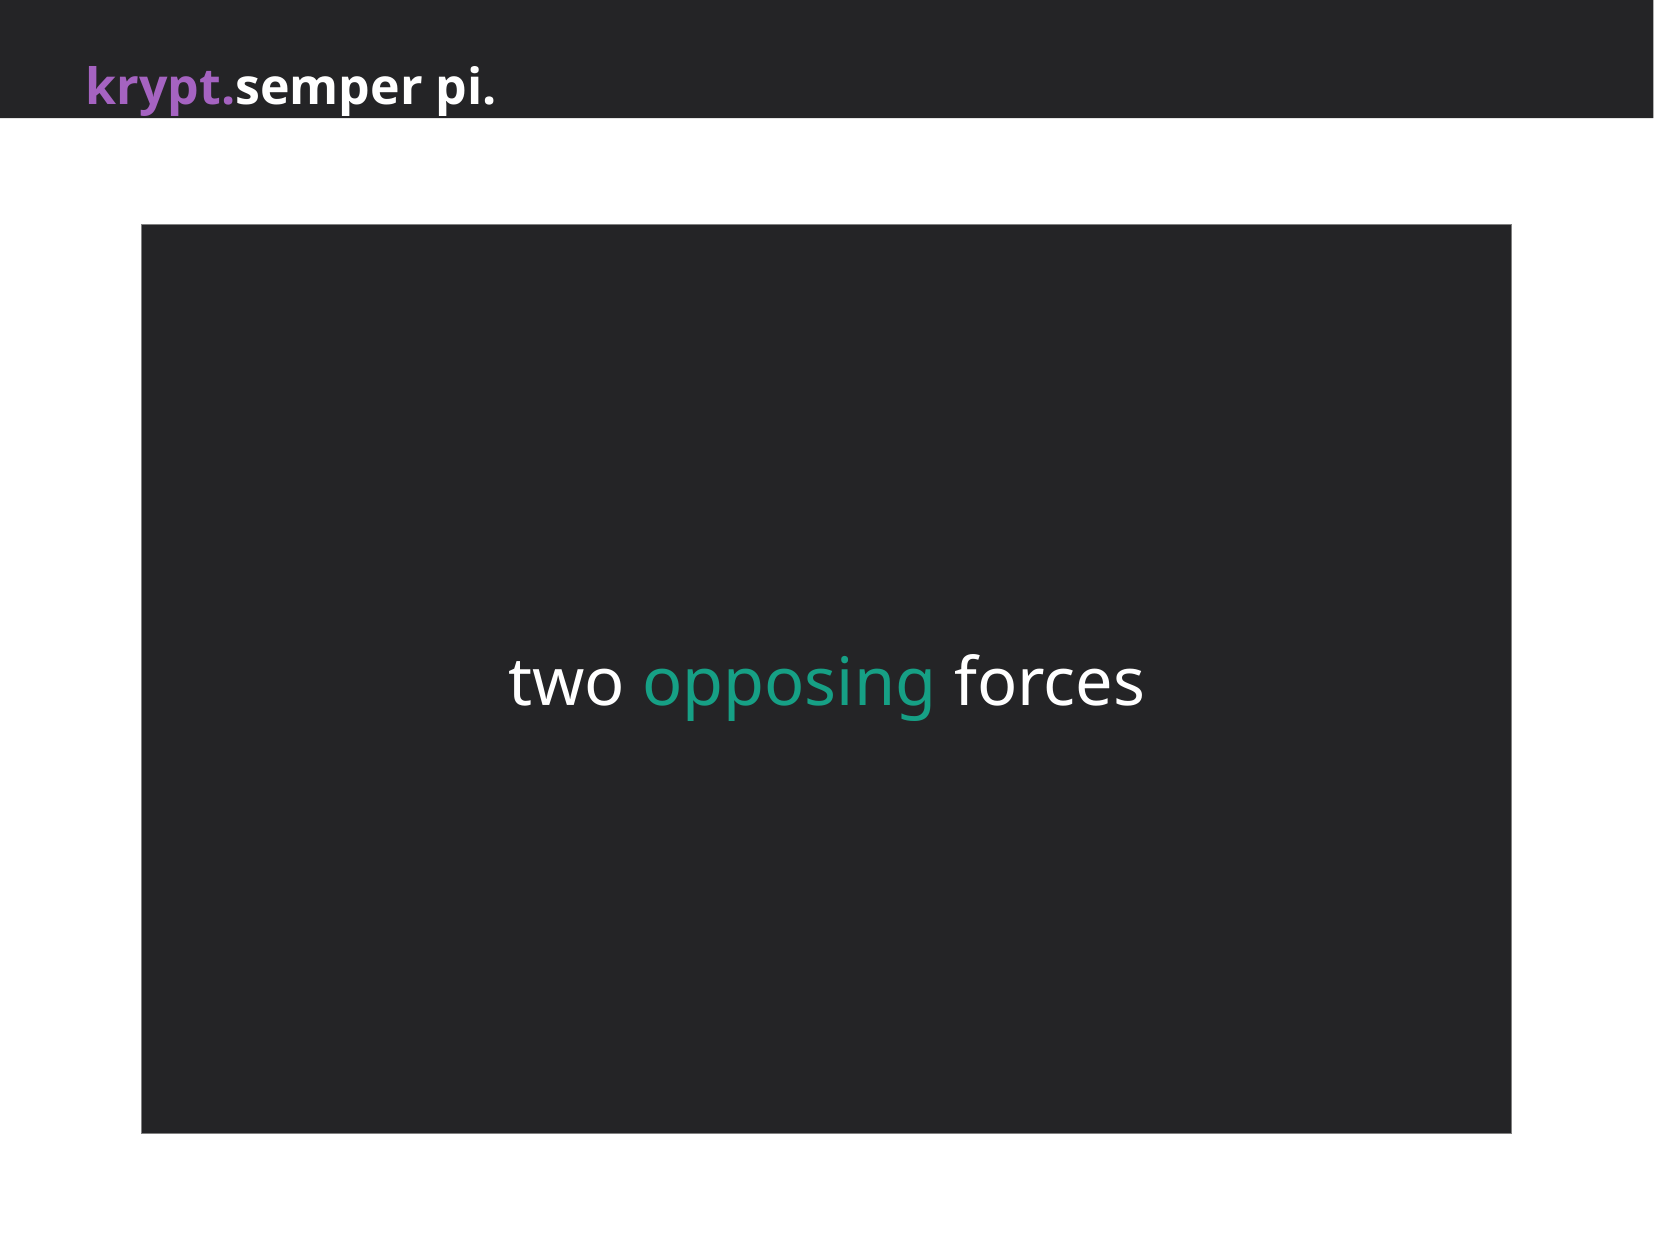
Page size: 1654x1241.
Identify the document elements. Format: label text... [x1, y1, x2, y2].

text_box [0, 0, 1654, 119]
text_box two opposing forces [141, 224, 1512, 1134]
text_box krypt.semper pi. [70, 43, 544, 119]
text_box [165, 531, 1441, 1087]
